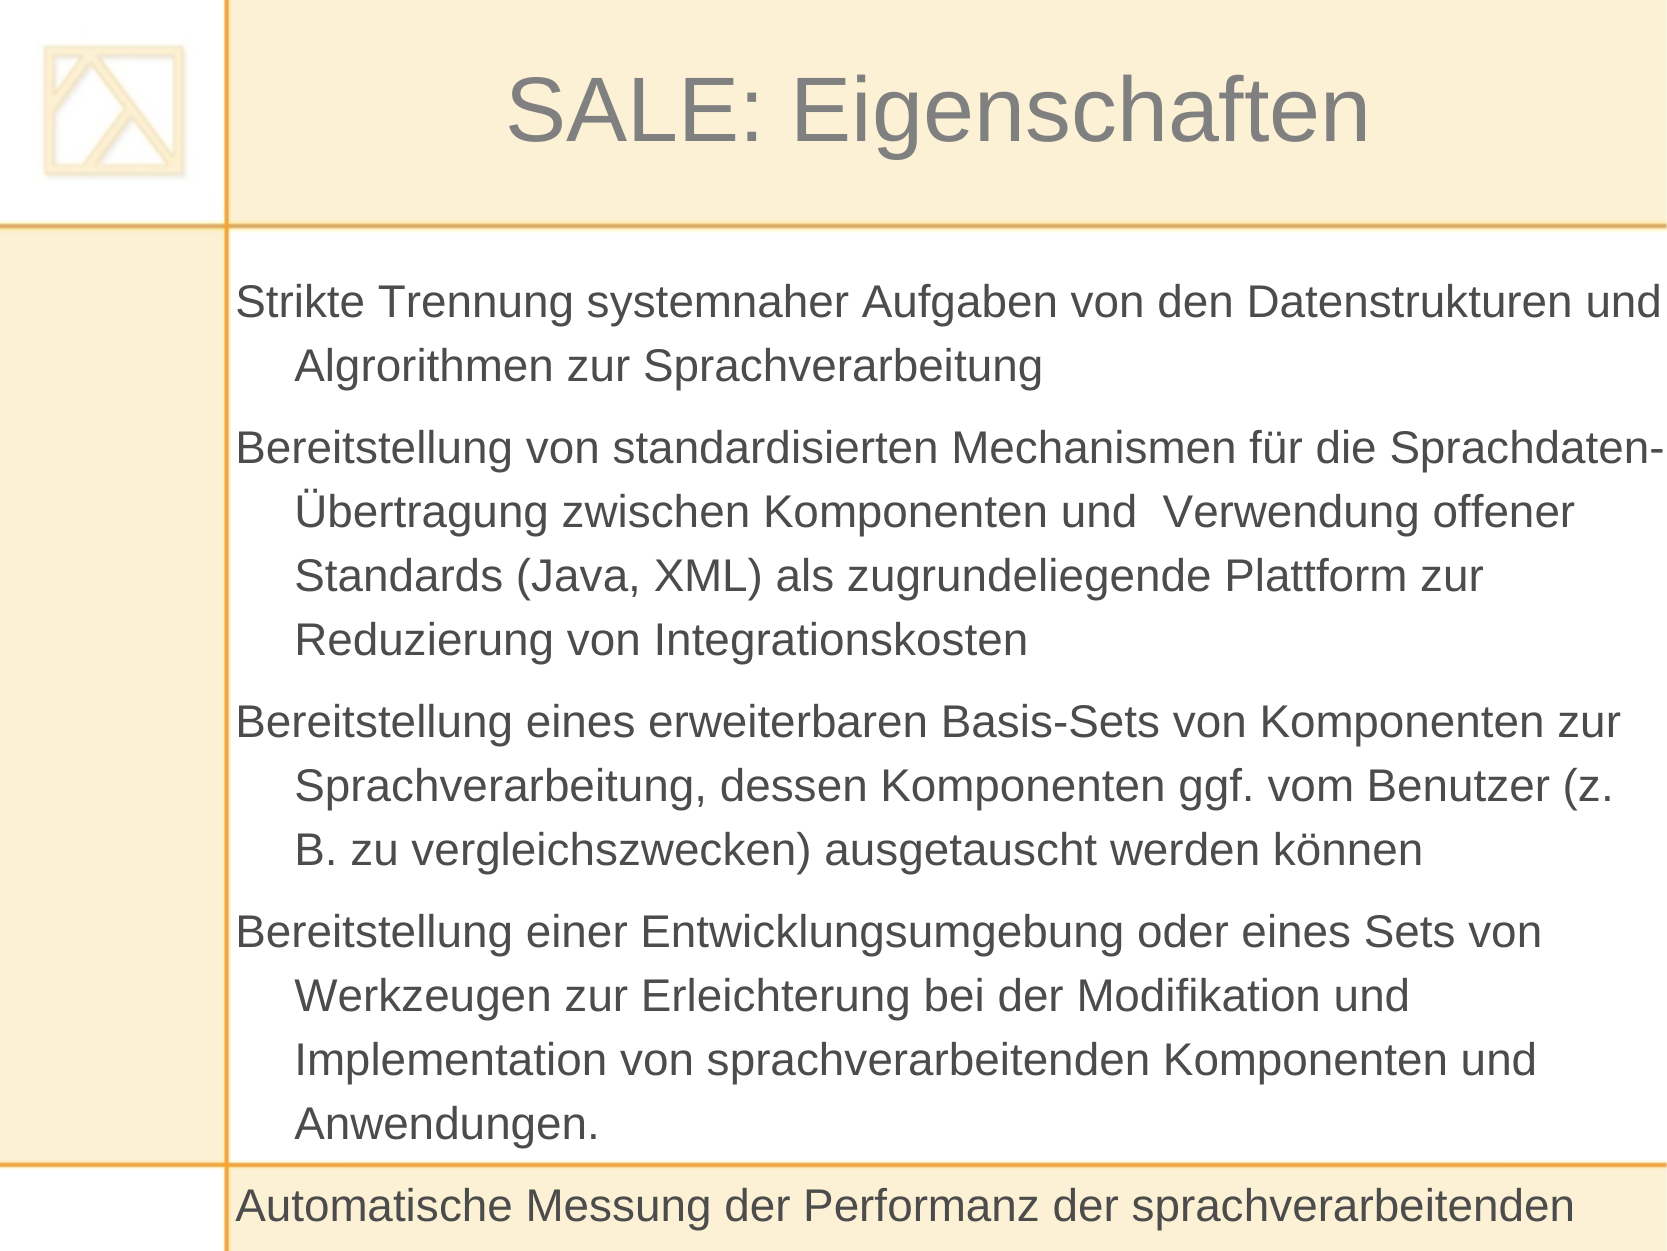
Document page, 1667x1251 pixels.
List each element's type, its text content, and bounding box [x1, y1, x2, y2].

title SALE: Eigenschaften [268, 0, 1611, 238]
picture [0, 0, 1667, 1251]
list Strikte Trennung systemnaher Aufgaben von den Datenstrukturen und Algrorithmen zur Sprachverarbeitung Bereitstellung von standardisierten Mechanismen für die Sprachdaten-Übertragung zwischen Komponenten und Verwendung offener Standards (Java, XML) als zugrundeliegende Plattform zur Reduzierung von Integrationskosten Bereitstellung eines erweiterbaren Basis-Sets von Komponenten zur Sprachverarbeitung, dessen Komponenten ggf. vom Benutzer (z. B. zu vergleichszwecken) ausgetauscht werden können Bereitstellung einer Entwicklungsumgebung oder eines Sets von Werkzeugen zur Erleichterung bei der Modifikation und Implementation von sprachverarbeitenden Komponenten und Anwendungen. Automatische Messung der Performanz der sprachverarbeitenden Komponenten [206, 263, 1667, 1251]
